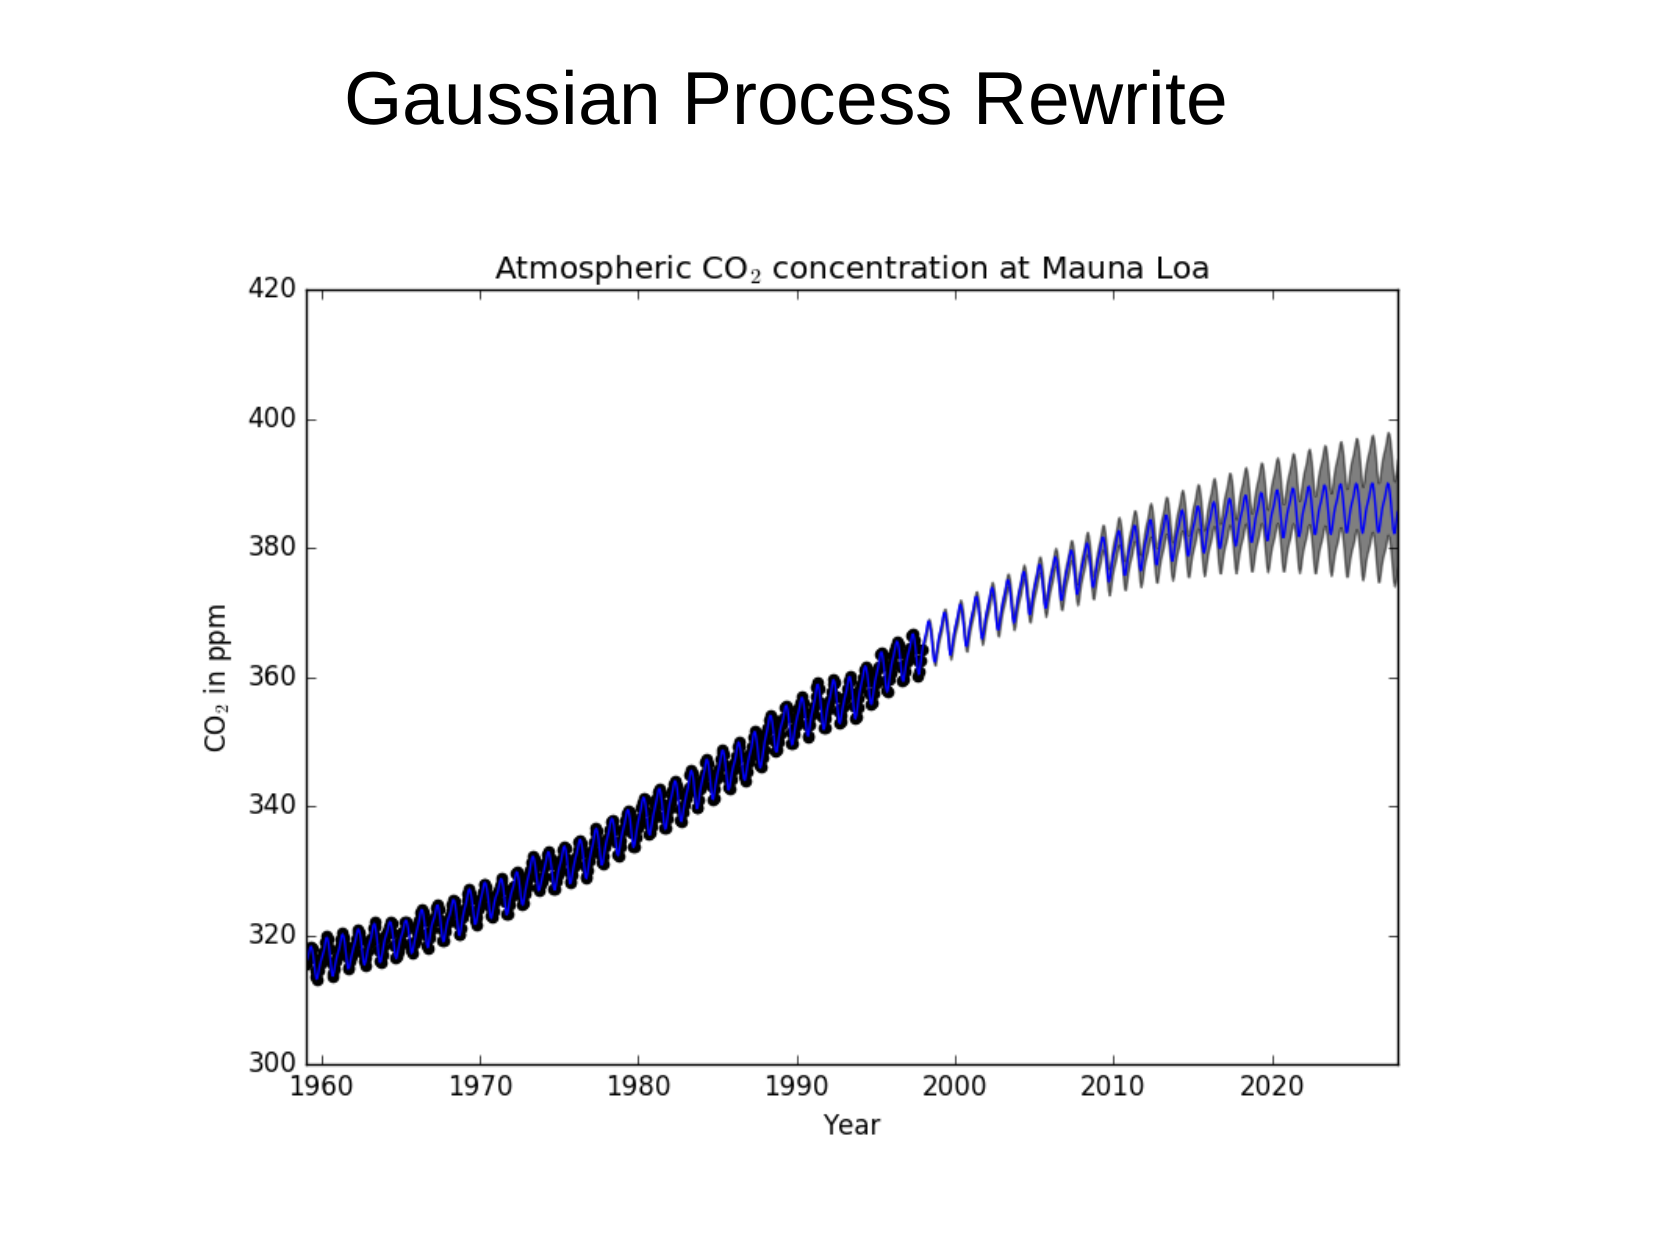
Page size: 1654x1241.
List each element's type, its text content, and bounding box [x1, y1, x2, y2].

picture [175, 224, 1426, 1163]
text_box Gaussian Process Rewrite [330, 49, 1321, 149]
